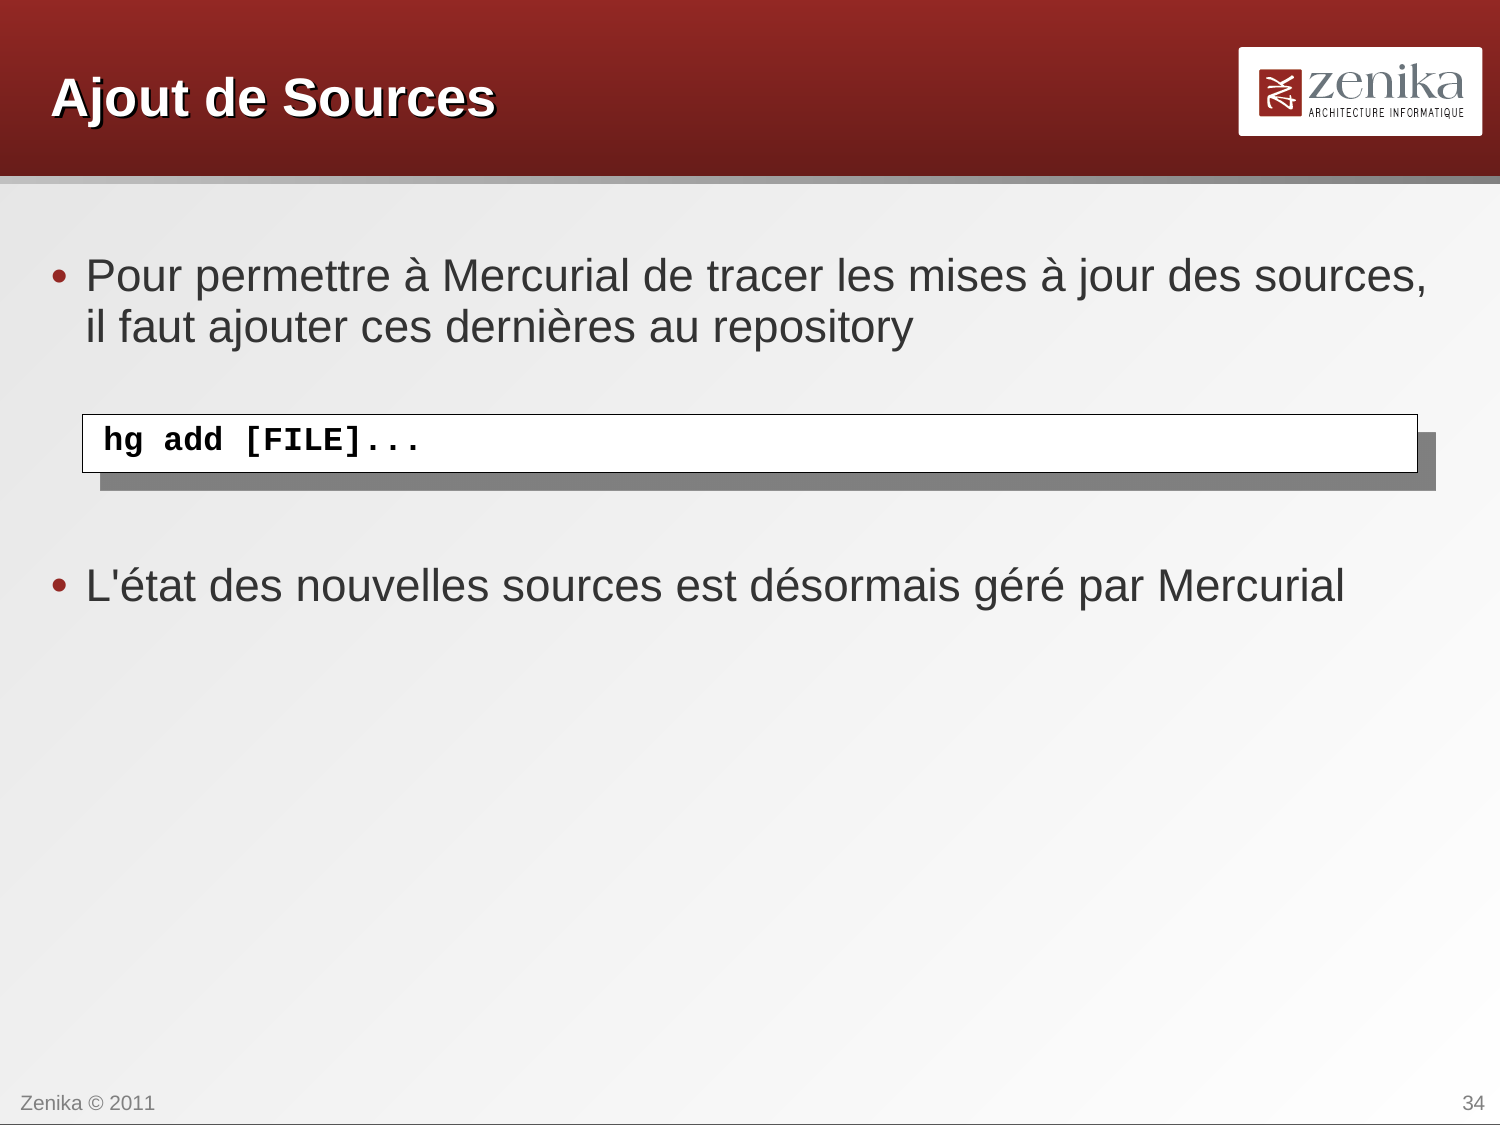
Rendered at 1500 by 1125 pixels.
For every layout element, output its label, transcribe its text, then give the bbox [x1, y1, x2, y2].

list Pour permettre à Mercurial de tracer les mises à jour des sources, il faut ajouter ces dernières au repository L'état des nouvelles sources est désormais géré par Mercurial [50, 249, 1435, 1064]
title Ajout de Sources [50, 22, 1206, 172]
picture [1257, 58, 1464, 125]
text_box hg add [FILE]... [82, 414, 1418, 473]
